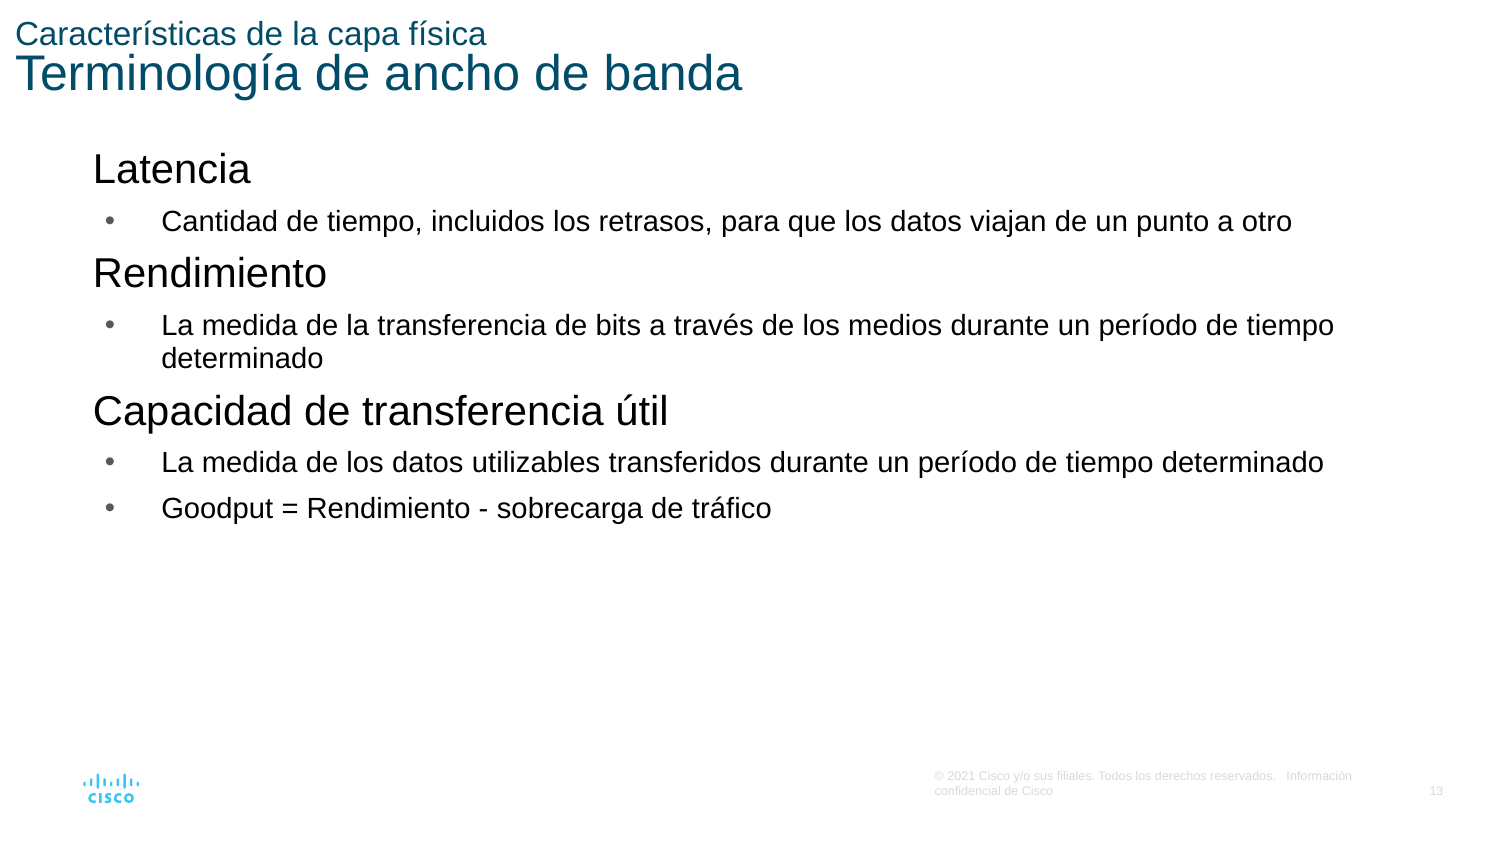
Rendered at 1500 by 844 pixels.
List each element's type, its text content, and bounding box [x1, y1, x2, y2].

title Características de la capa física Terminología de ancho de banda [0, 0, 1369, 121]
list Latencia Cantidad de tiempo, incluidos los retrasos, para que los datos viajan de un punto a otro Rendimiento La medida de la transferencia de bits a través de los medios durante un período de tiempo determinado Capacidad de transferencia útil La medida de los datos utilizables transferidos durante un período de tiempo determinado Goodput = Rendimiento - sobrecarga de tráfico [77, 134, 1437, 726]
